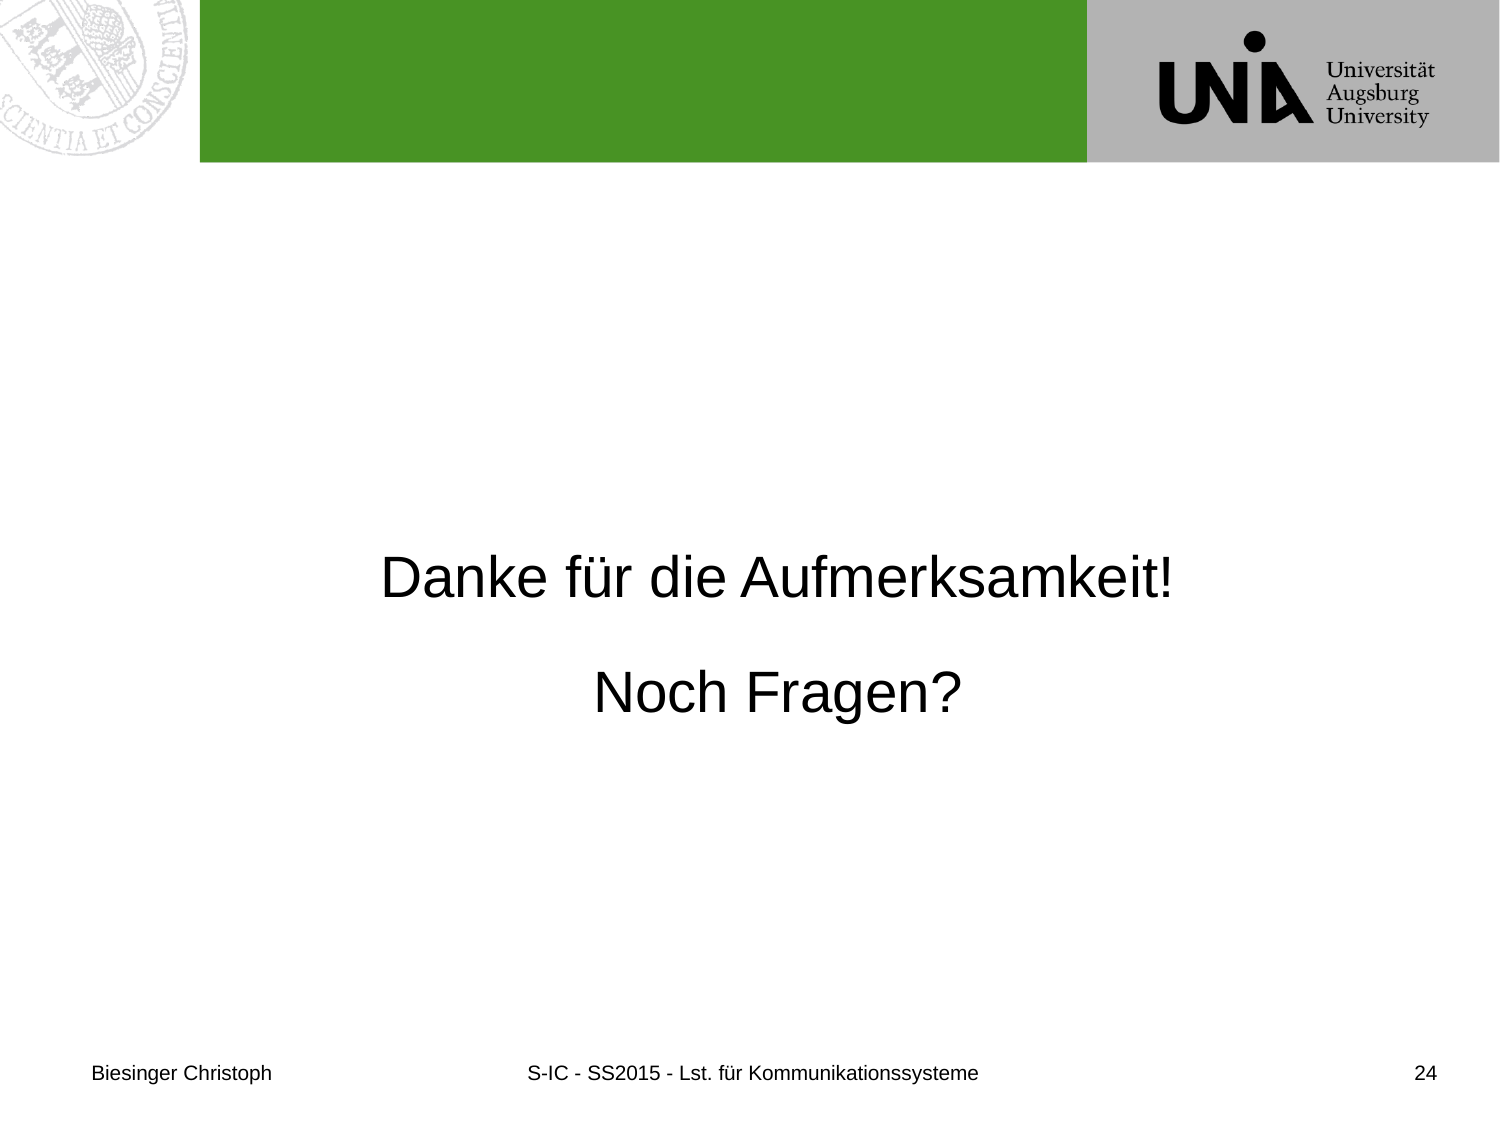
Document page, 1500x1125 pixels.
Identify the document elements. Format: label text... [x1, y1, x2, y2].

footer S-IC - SS2015 - Lst. für Kommunikationssysteme [512, 1035, 1123, 1110]
subtitle Danke für die Aufmerksamkeit! Noch Fragen? [75, 263, 1425, 1006]
slide_number Biesinger Christoph [76, 1035, 389, 1110]
picture [1122, 12, 1488, 271]
picture [0, 0, 188, 156]
slide_number <Nummer> [1175, 1035, 1452, 1110]
